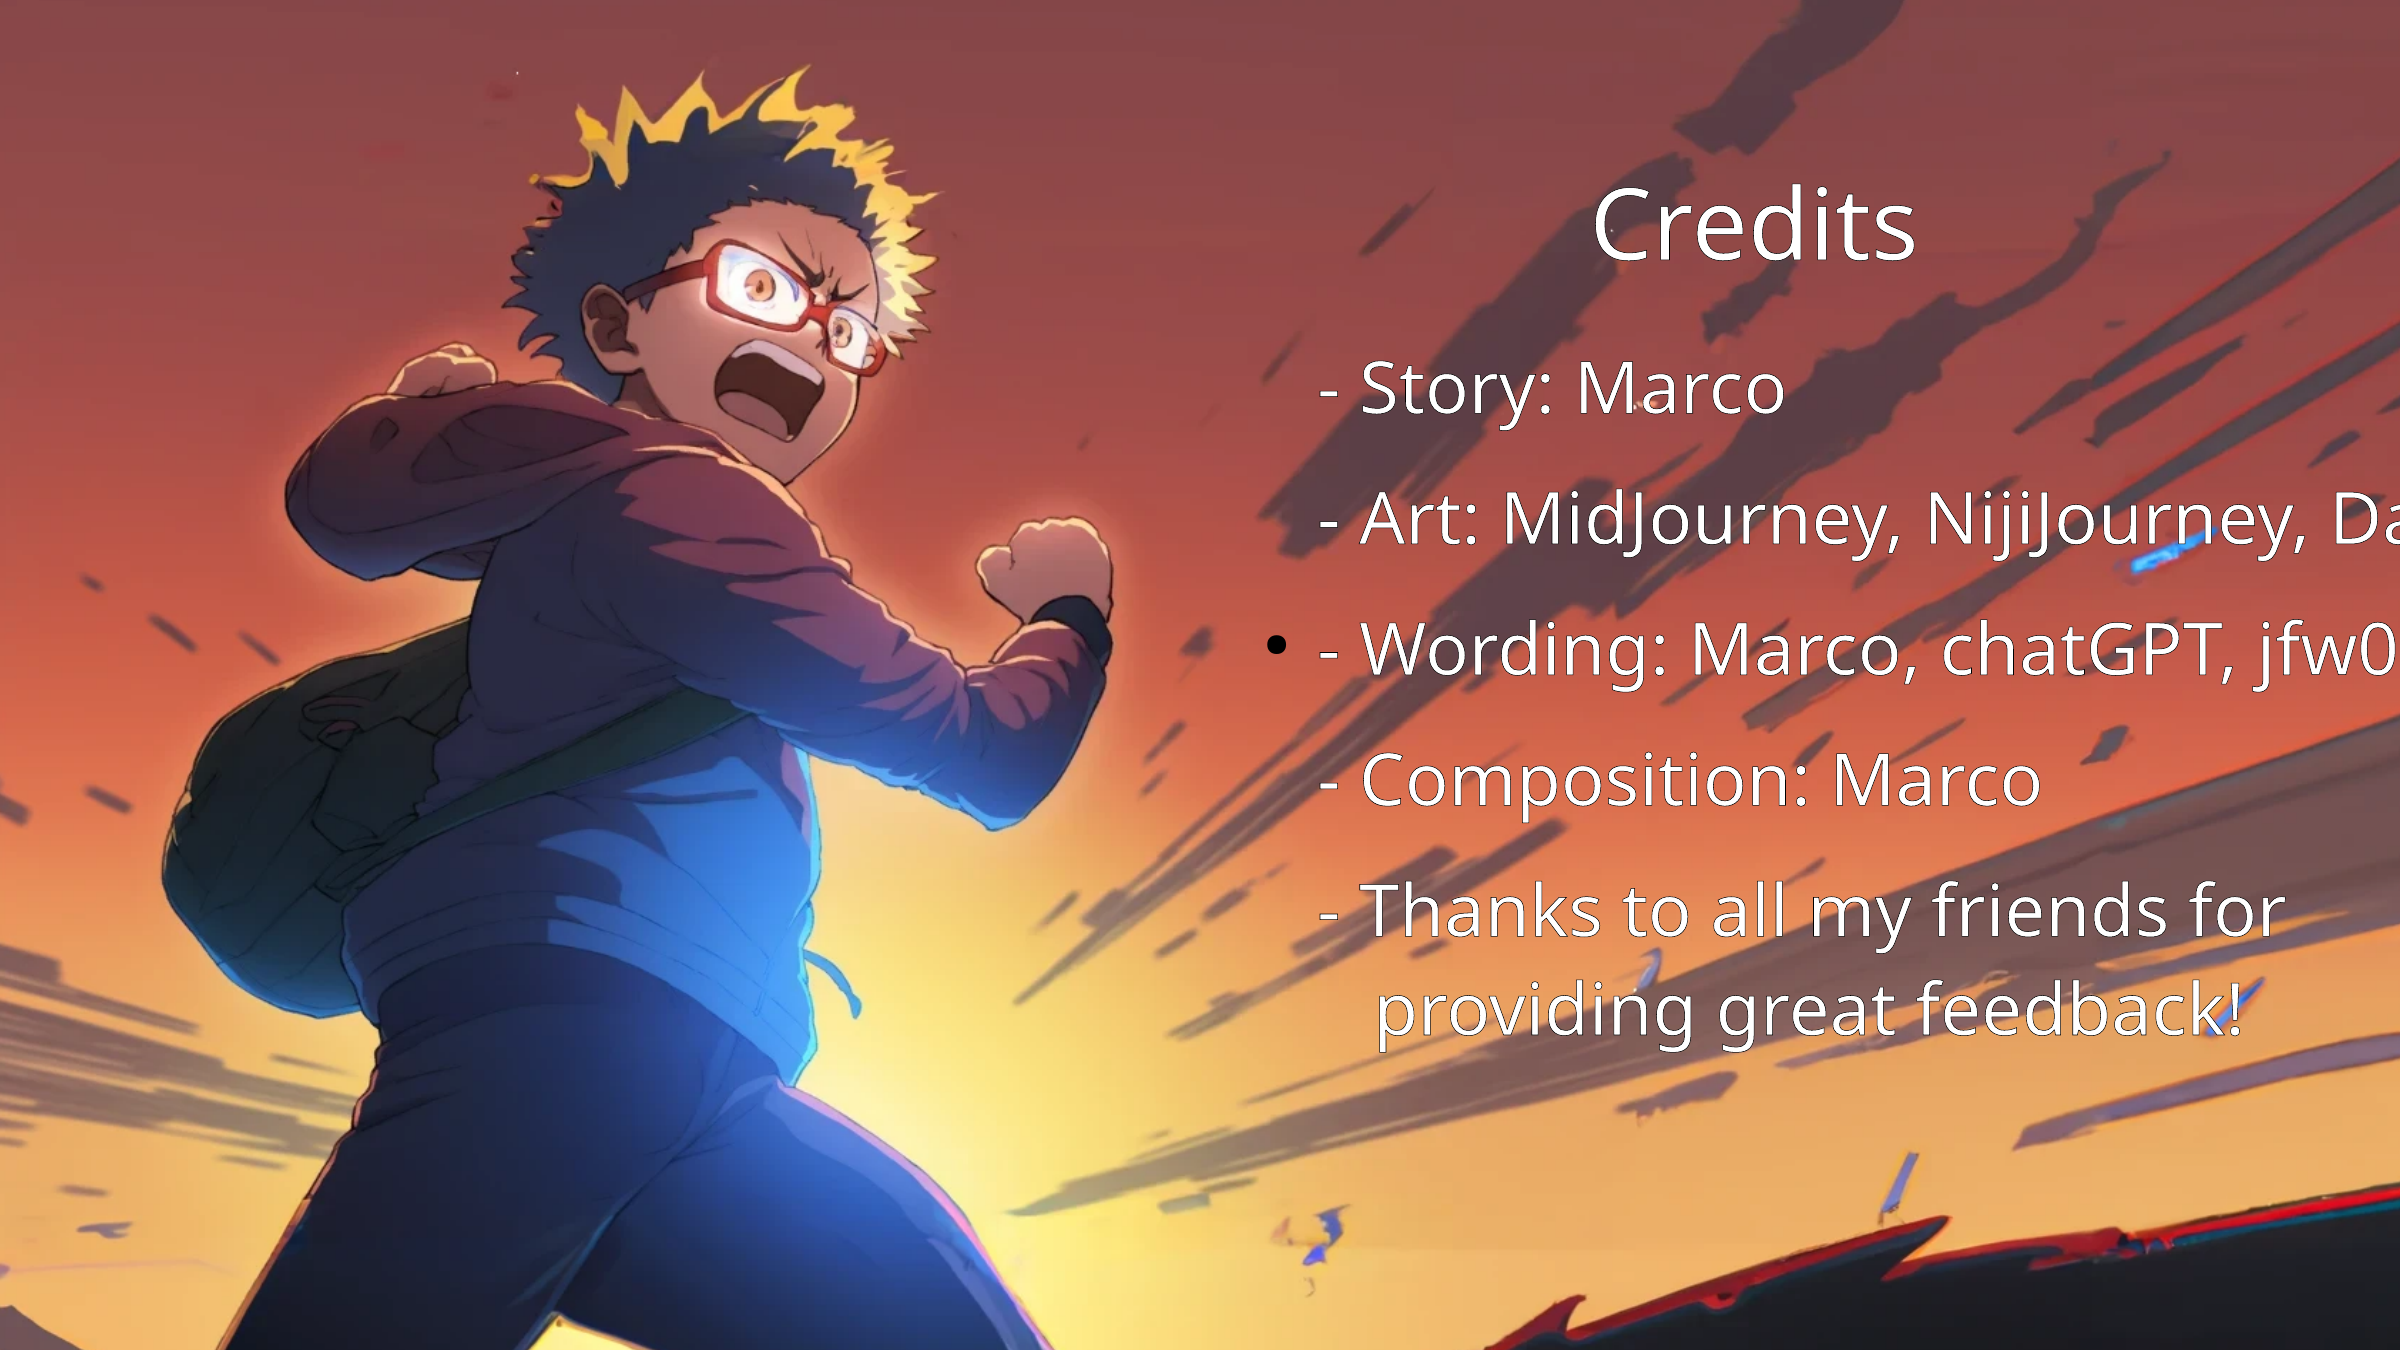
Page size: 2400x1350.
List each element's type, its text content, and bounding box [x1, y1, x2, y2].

picture [1497, 996, 1518, 1026]
picture [1387, 1002, 1407, 1030]
picture [1993, 1002, 2011, 1011]
picture [1801, 1002, 1818, 1011]
picture [2200, 996, 2214, 1012]
picture [0, 0, 2400, 1350]
picture [1664, 1002, 1684, 1030]
picture [1458, 1002, 1479, 1030]
picture [1727, 1002, 1747, 1030]
picture [2034, 1002, 2054, 1030]
picture [1952, 1001, 1970, 1011]
picture [2080, 1002, 2100, 1030]
picture [1840, 1017, 1857, 1030]
list - Story: Marco - Art: MidJourney, NijiJourney, Dall-E - Wording: Marco, chatGPT, jfw01 - Composition: Marco - Thanks to all my friends for providing great feedback! [1246, 335, 2400, 996]
picture [2122, 1017, 2139, 1030]
title Credits [1009, 143, 2400, 299]
picture [1556, 1002, 1576, 1030]
